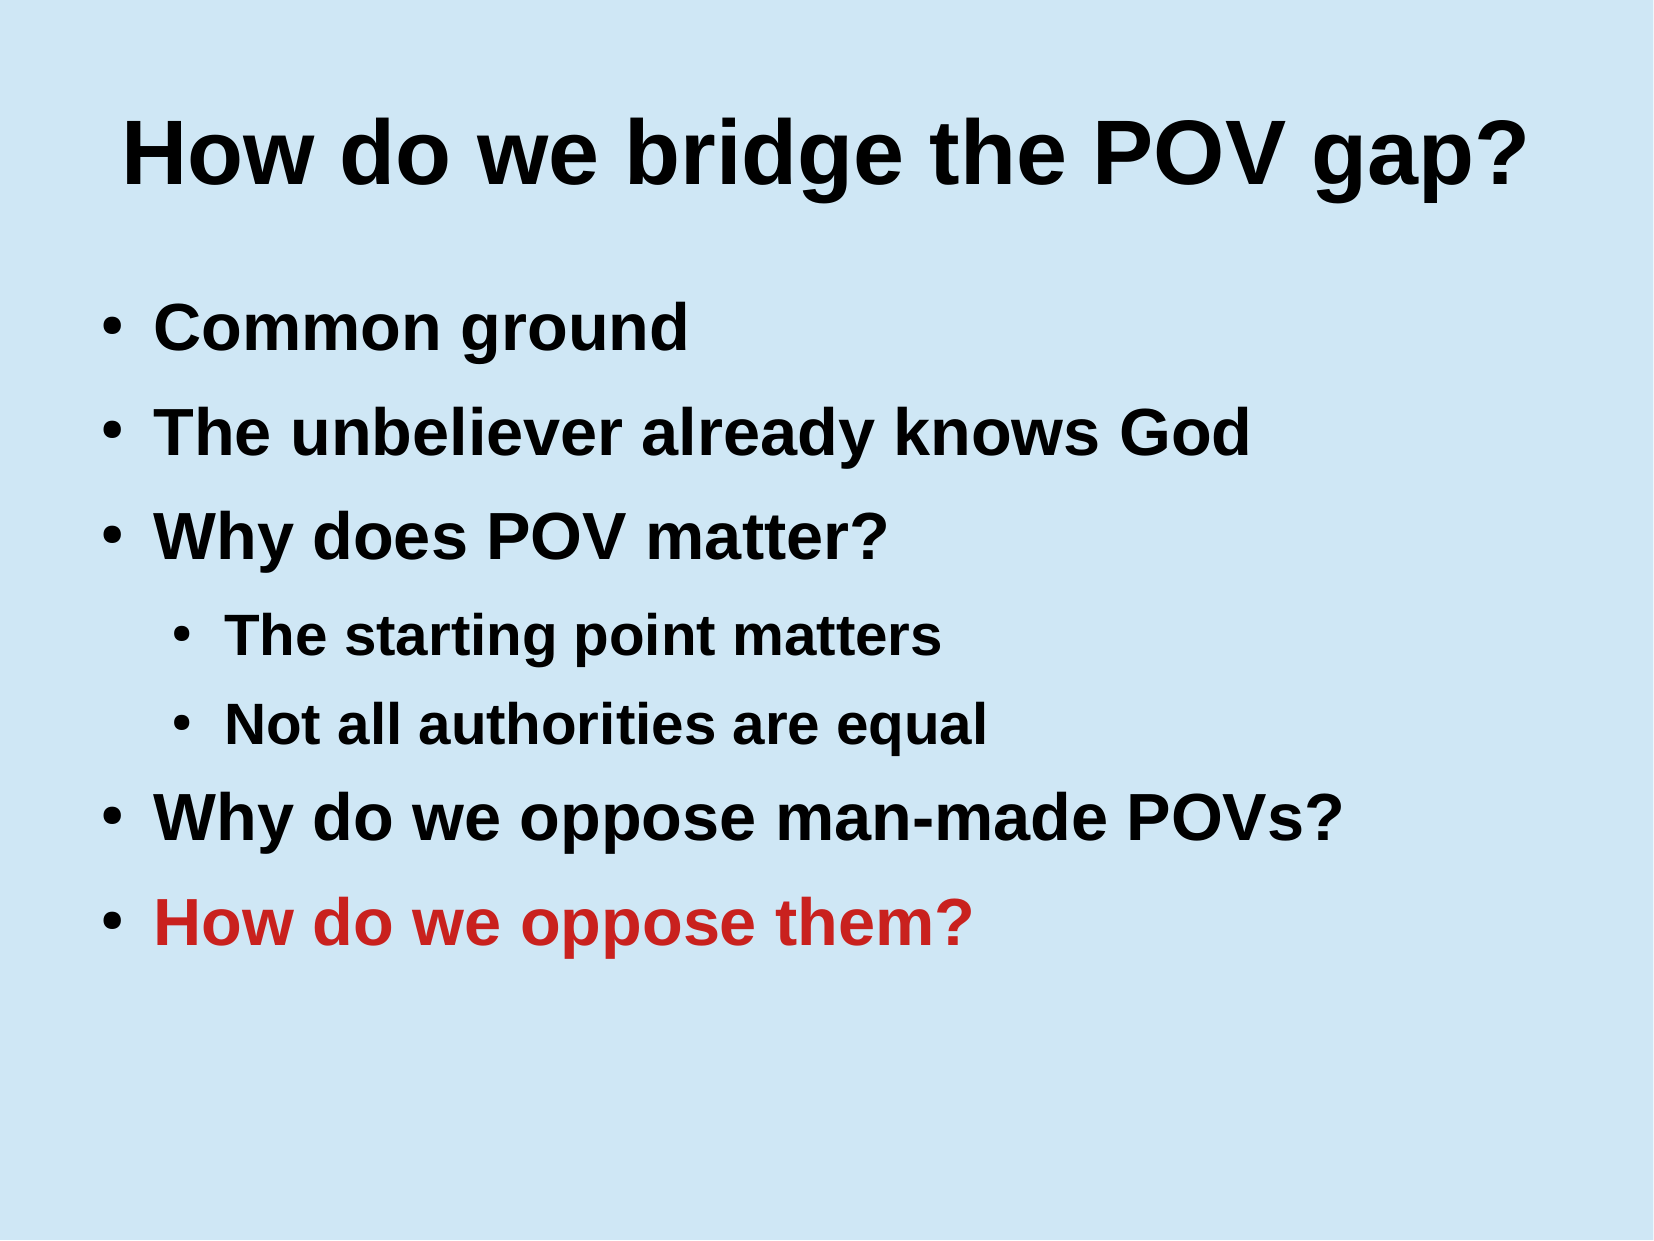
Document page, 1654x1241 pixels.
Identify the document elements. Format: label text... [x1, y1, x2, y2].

list Common ground The unbeliever already knows God Why does POV matter? The starting point matters Not all authorities are equal Why do we oppose man-made POVs? How do we oppose them? [82, 290, 1571, 1010]
title How do we bridge the POV gap? [29, 49, 1625, 257]
